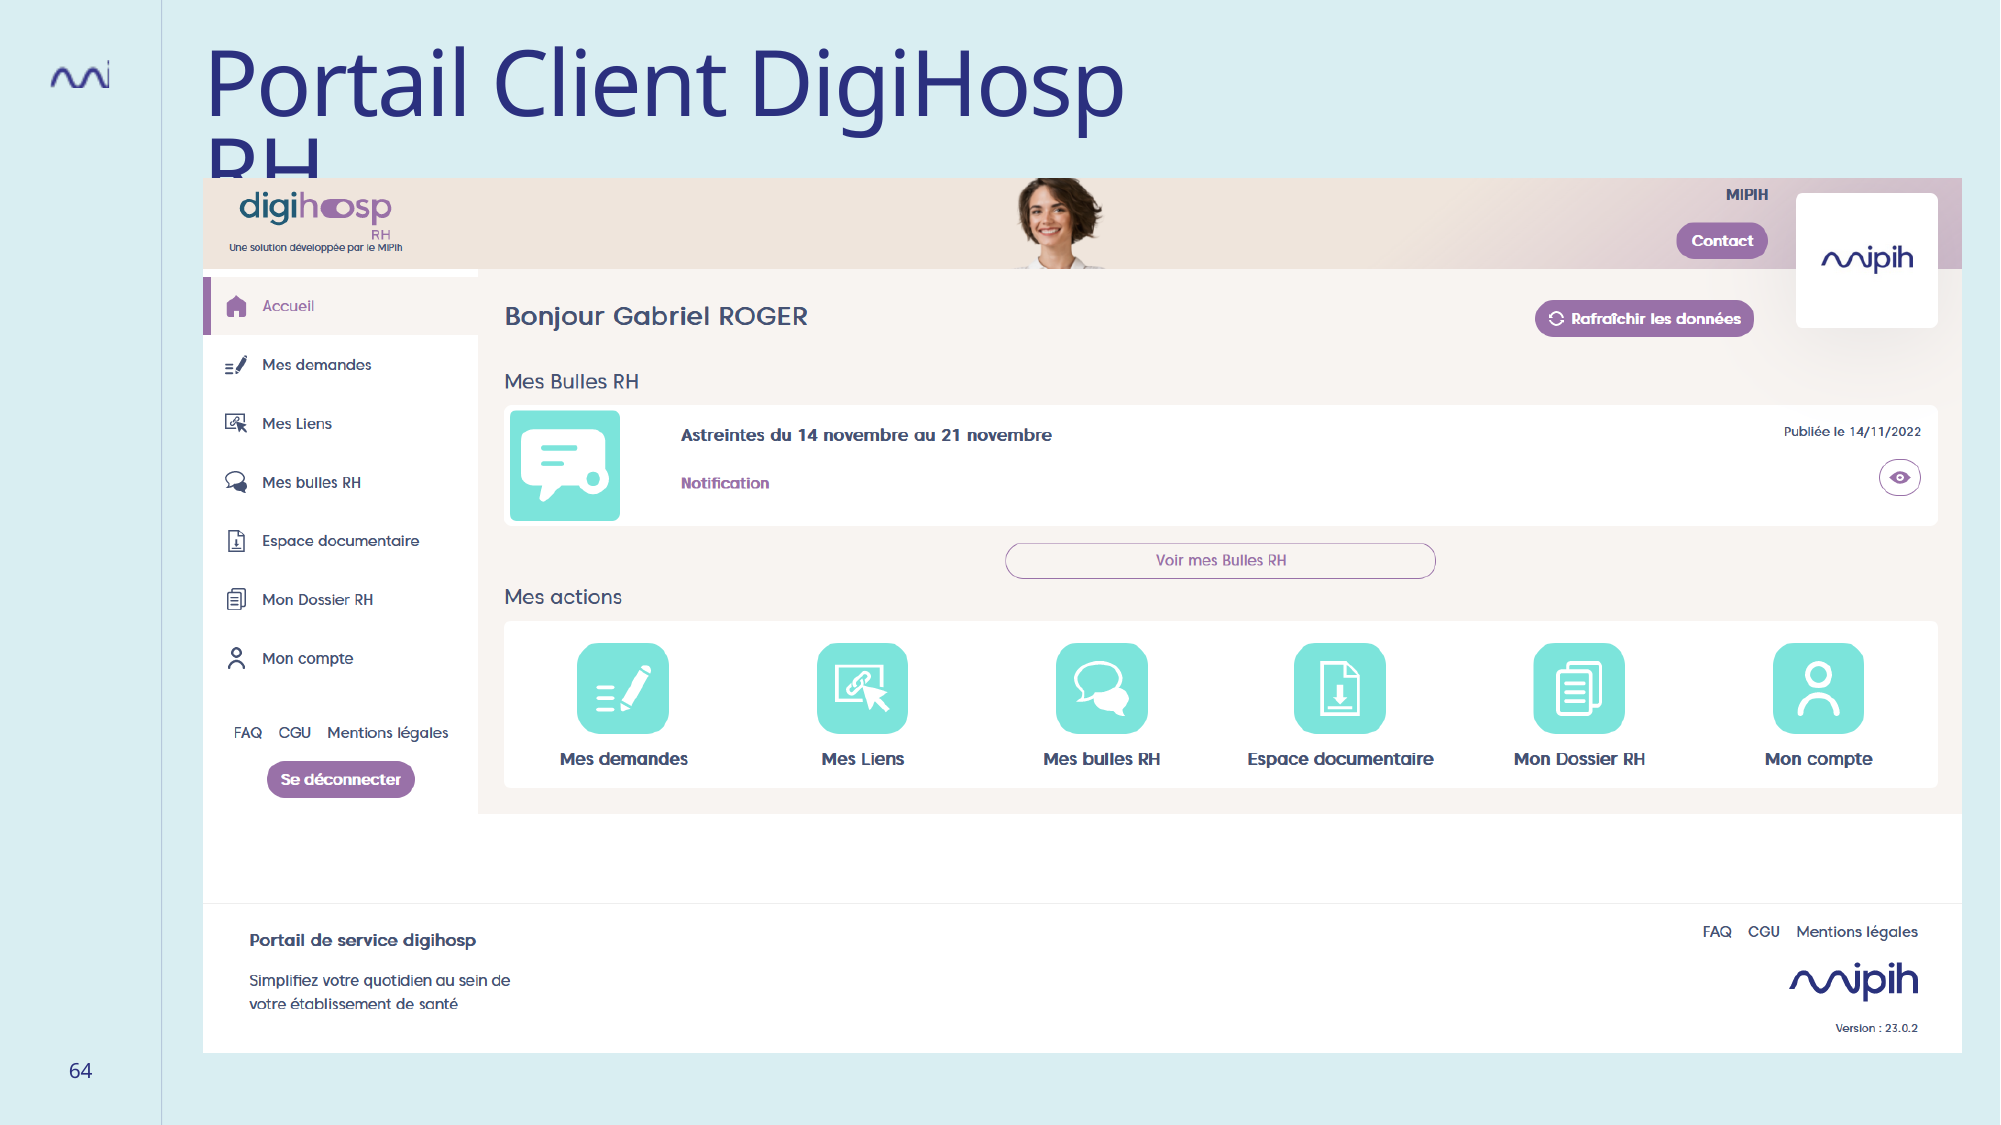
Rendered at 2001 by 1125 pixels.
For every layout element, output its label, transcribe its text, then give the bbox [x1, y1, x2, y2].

title Portail Client DigiHosp RH [203, 15, 1175, 173]
picture [203, 178, 1962, 1053]
text_box 64 [38, 1052, 123, 1091]
